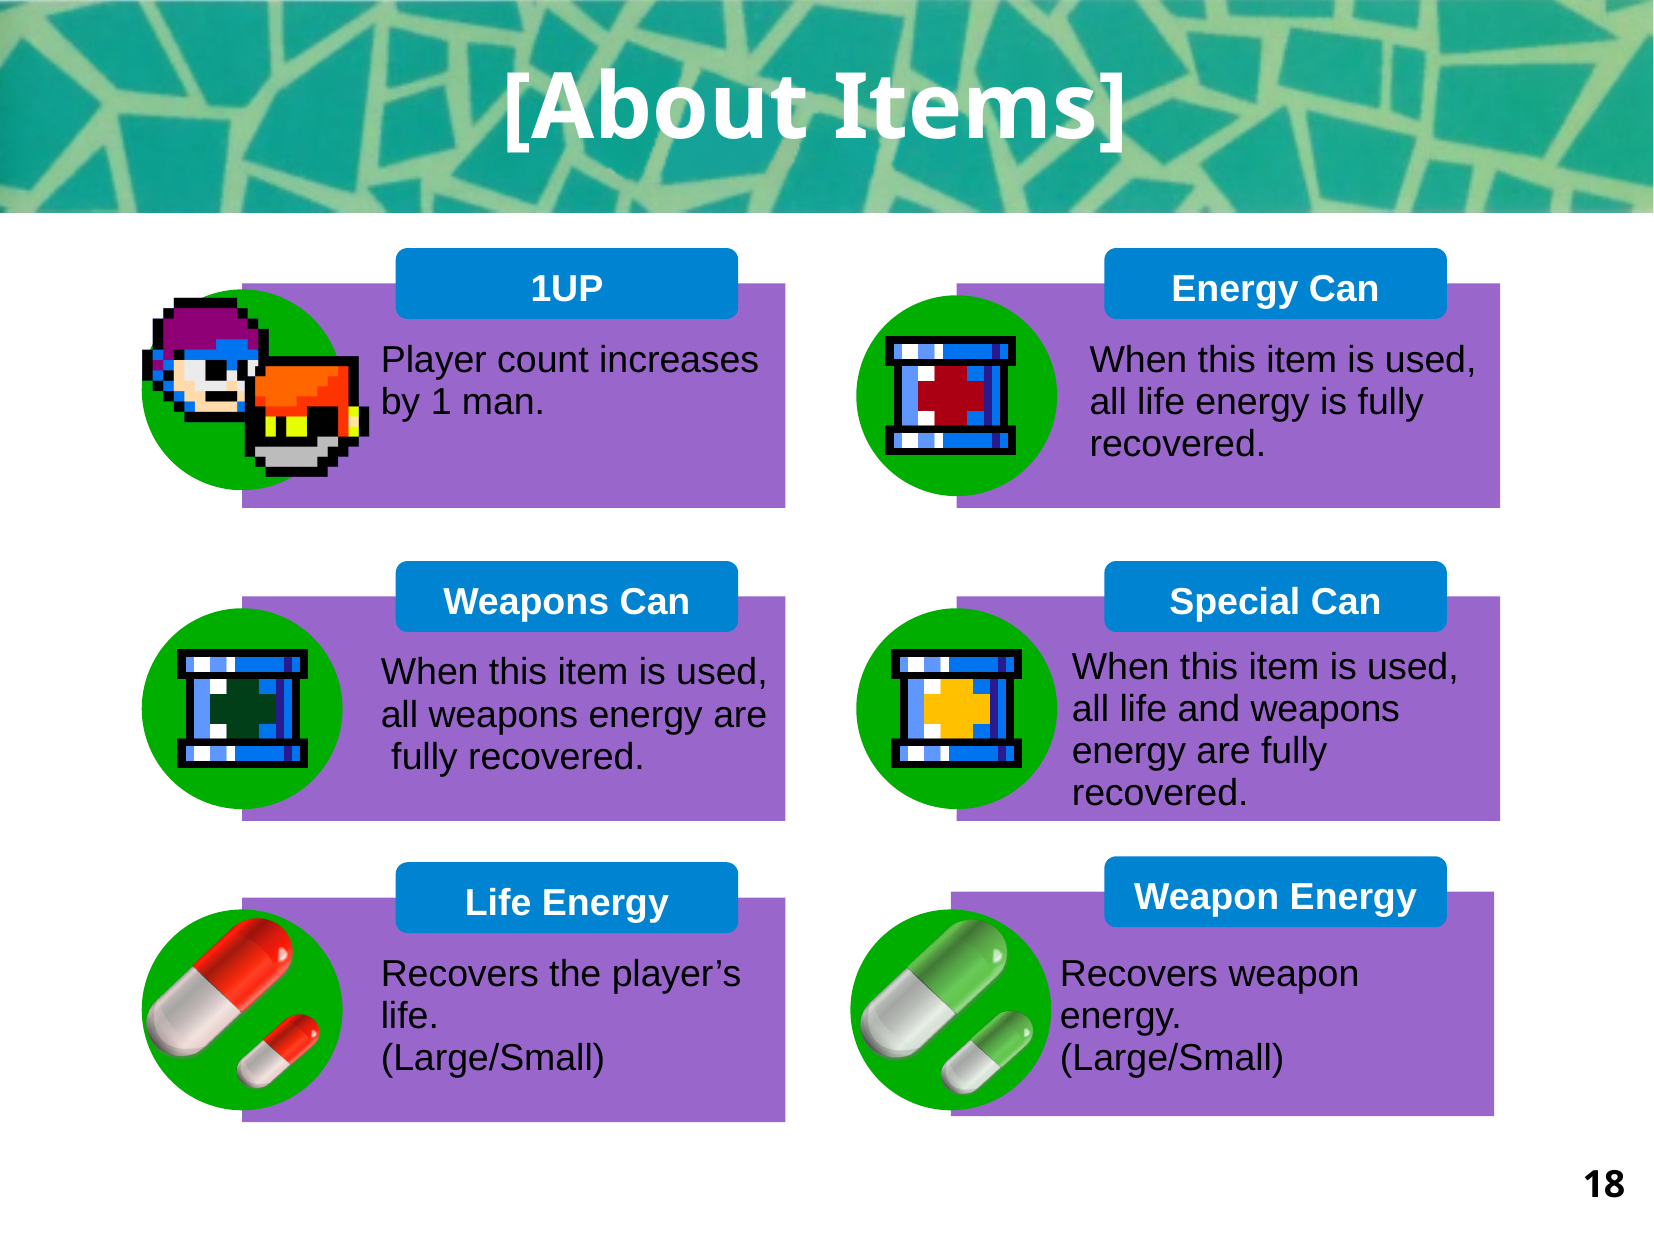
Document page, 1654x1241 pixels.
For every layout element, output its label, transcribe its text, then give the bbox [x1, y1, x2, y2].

text_box When this item is used, all weapons energy are fully recovered. [366, 643, 786, 785]
text_box [165, 897, 786, 1123]
text_box Recovers the player’s life. (Large/Small) [366, 944, 786, 1086]
text_box [395, 862, 739, 874]
picture [885, 336, 1016, 455]
text_box Weapon Energy [1104, 868, 1447, 925]
picture [124, 897, 331, 1098]
text_box [395, 248, 739, 259]
text_box [856, 596, 1501, 821]
picture [177, 649, 308, 768]
text_box 1UP [395, 259, 739, 317]
text_box [395, 561, 739, 572]
picture [838, 897, 1046, 1105]
text_box Player count increases by 1 man. [366, 330, 786, 430]
text_box [290, 283, 786, 336]
text_box [141, 596, 786, 821]
text_box [1104, 561, 1447, 572]
text_box Special Can [1104, 572, 1447, 630]
picture [0, 0, 1654, 213]
picture [121, 277, 390, 497]
text_box [1104, 248, 1447, 259]
text_box Energy Can [1104, 259, 1447, 317]
title [About Items] [70, 0, 1559, 208]
text_box [156, 443, 224, 489]
picture [891, 649, 1022, 768]
text_box Weapons Can [395, 572, 739, 630]
text_box [242, 430, 786, 508]
text_box When this item is used, all life energy is fully recovered. [1074, 330, 1495, 472]
text_box [1104, 856, 1447, 868]
text_box [875, 891, 1495, 1117]
text_box [856, 283, 1501, 508]
text_box Life Energy [395, 874, 739, 931]
text_box When this item is used, all life and weapons energy are fully recovered. [1057, 637, 1495, 821]
text_box Recovers weapon energy. (Large/Small) [1045, 944, 1489, 1086]
